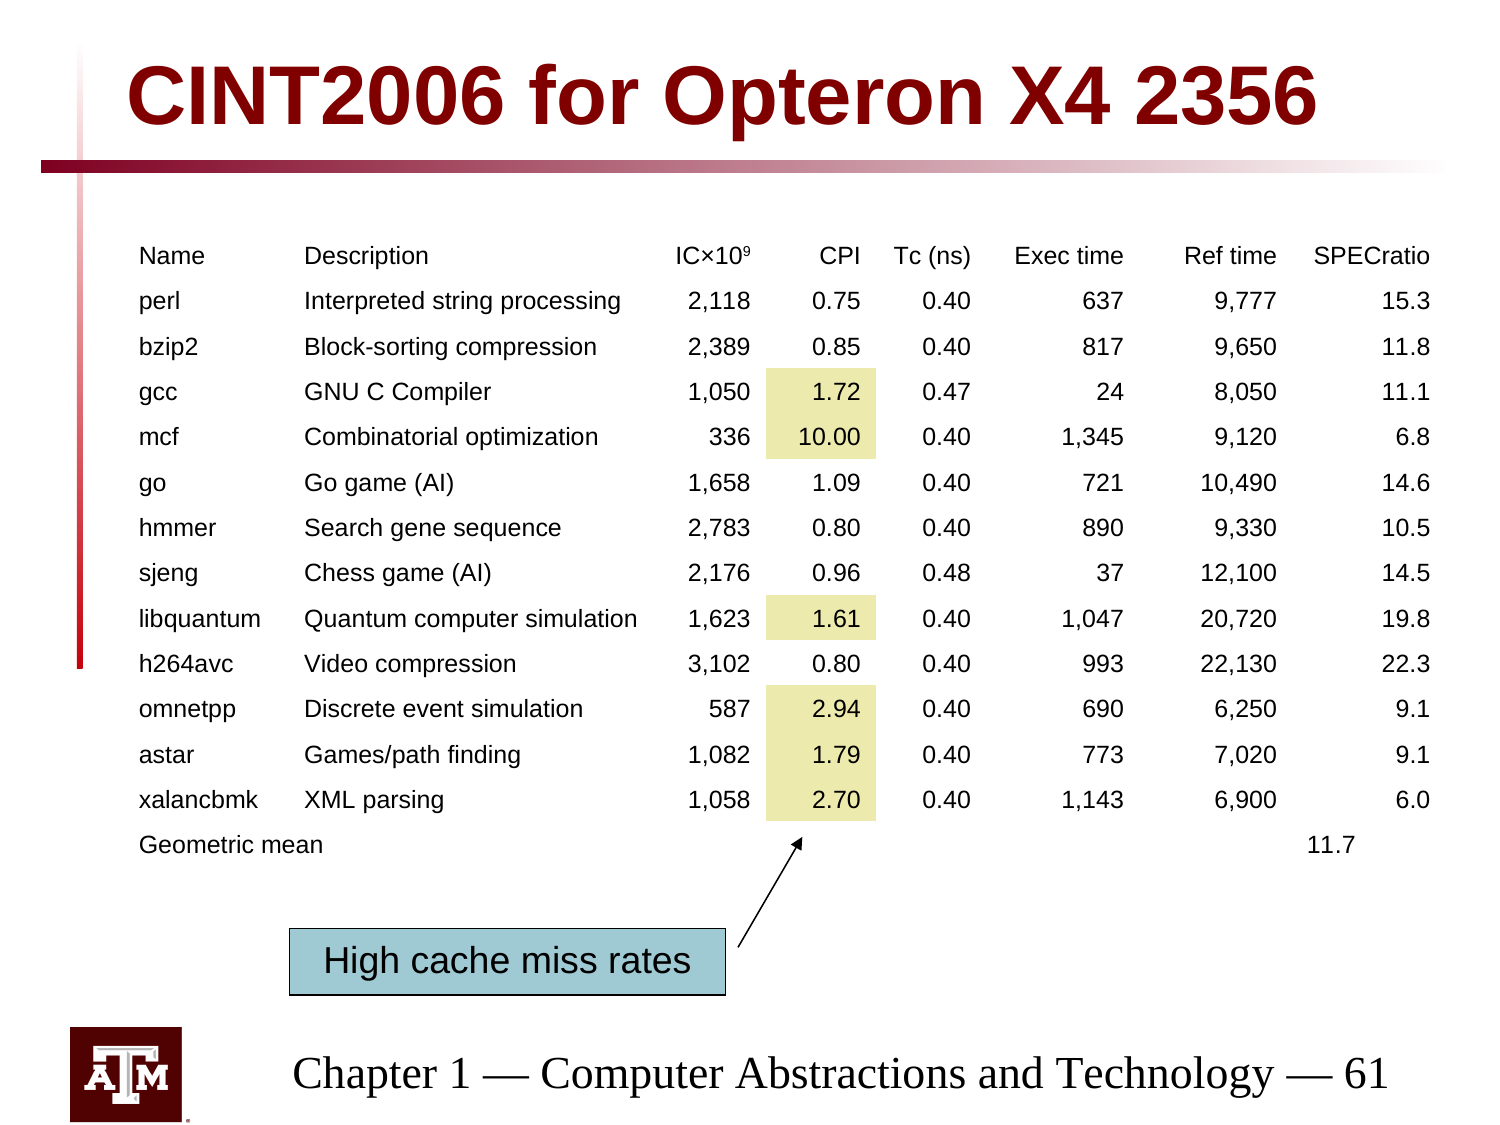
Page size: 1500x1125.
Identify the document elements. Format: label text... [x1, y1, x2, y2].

table_cell 890 [986, 504, 1139, 549]
table_cell 20,720 [1139, 595, 1292, 640]
table_cell 1.72 [766, 368, 876, 413]
table_cell 1,623 [655, 595, 766, 640]
table_cell 0.40 [876, 459, 986, 504]
table_cell Interpreted string processing [289, 277, 655, 323]
table_cell 37 [986, 549, 1139, 595]
table_cell 0.40 [876, 504, 986, 549]
table_cell 2.94 [766, 685, 876, 731]
table_header Ref time [1139, 232, 1292, 277]
table_cell 0.40 [876, 413, 986, 459]
table_cell hmmer [124, 504, 289, 549]
table_cell 773 [986, 731, 1139, 776]
table_cell 0.85 [766, 323, 876, 368]
table_cell 0.40 [876, 277, 986, 323]
table_cell astar [124, 731, 289, 776]
table_cell 10,490 [1139, 459, 1292, 504]
table_cell 0.48 [876, 549, 986, 595]
table_cell 721 [986, 459, 1139, 504]
table_cell 0.80 [766, 504, 876, 549]
table_cell 2,389 [655, 323, 766, 368]
table_header IC×109 [655, 232, 766, 277]
table_cell xalancbmk [124, 776, 289, 821]
table_cell 9.1 [1292, 731, 1445, 776]
table_cell 10.5 [1292, 504, 1445, 549]
table_cell 9,777 [1139, 277, 1292, 323]
table_cell 0.40 [876, 595, 986, 640]
table_cell 1.79 [766, 731, 876, 776]
table_header SPECratio [1292, 232, 1445, 277]
table_cell 19.8 [1292, 595, 1445, 640]
table_cell 15.3 [1292, 277, 1445, 323]
table_cell 0.40 [876, 685, 986, 731]
table_cell 7,020 [1139, 731, 1292, 776]
table_cell Geometric mean [124, 821, 1292, 867]
table_cell 690 [986, 685, 1139, 731]
table_cell 11.1 [1292, 368, 1445, 413]
table_cell 9,650 [1139, 323, 1292, 368]
table_cell 0.40 [876, 323, 986, 368]
table_cell 14.5 [1292, 549, 1445, 595]
table_cell Chess game (AI) [289, 549, 655, 595]
table_cell Search gene sequence [289, 504, 655, 549]
table_cell 14.6 [1292, 459, 1445, 504]
table_cell 587 [655, 685, 766, 731]
table_cell Go game (AI) [289, 459, 655, 504]
table_cell 1,047 [986, 595, 1139, 640]
table_cell 993 [986, 640, 1139, 685]
table_header CPI [766, 232, 876, 277]
table_cell 6.8 [1292, 413, 1445, 459]
table_cell 11.8 [1292, 323, 1445, 368]
table_cell 2,176 [655, 549, 766, 595]
table_cell Combinatorial optimization [289, 413, 655, 459]
table_cell 6.0 [1292, 776, 1445, 821]
table_cell GNU C Compiler [289, 368, 655, 413]
table_cell 9,120 [1139, 413, 1292, 459]
table_cell 817 [986, 323, 1139, 368]
table_cell 3,102 [655, 640, 766, 685]
table_cell mcf [124, 413, 289, 459]
table_cell 0.40 [876, 640, 986, 685]
table_cell omnetpp [124, 685, 289, 731]
table_cell 2,118 [655, 277, 766, 323]
table_cell 1,058 [655, 776, 766, 821]
table_header Description [289, 232, 655, 277]
table_cell 12,100 [1139, 549, 1292, 595]
table_cell Games/path finding [289, 731, 655, 776]
table_cell 0.40 [876, 776, 986, 821]
table_cell 1,143 [986, 776, 1139, 821]
table_cell 9,330 [1139, 504, 1292, 549]
table_cell 1,345 [986, 413, 1139, 459]
table_cell 2.70 [766, 776, 876, 821]
table_cell 11.7 [1292, 821, 1445, 867]
table_cell Block-sorting compression [289, 323, 655, 368]
table_cell libquantum [124, 595, 289, 640]
table_cell 1,658 [655, 459, 766, 504]
table_cell Quantum computer simulation [289, 595, 655, 640]
table_cell gcc [124, 368, 289, 413]
table_cell h264avc [124, 640, 289, 685]
table_cell 0.75 [766, 277, 876, 323]
table_cell 336 [655, 413, 766, 459]
table_cell 0.96 [766, 549, 876, 595]
table_cell 9.1 [1292, 685, 1445, 731]
table_cell 22.3 [1292, 640, 1445, 685]
table_cell 637 [986, 277, 1139, 323]
picture [60, 1023, 196, 1125]
table_cell 0.40 [876, 731, 986, 776]
table_cell 6,900 [1139, 776, 1292, 821]
table_cell go [124, 459, 289, 504]
table_cell 2,783 [655, 504, 766, 549]
table_header Name [124, 232, 289, 277]
table_cell XML parsing [289, 776, 655, 821]
table_cell perl [124, 277, 289, 323]
table_cell 1.61 [766, 595, 876, 640]
title CINT2006 for Opteron X4 2356 [112, 33, 1468, 149]
table_cell 10.00 [766, 413, 876, 459]
table_cell 6,250 [1139, 685, 1292, 731]
table_cell Discrete event simulation [289, 685, 655, 731]
table_cell 1,050 [655, 368, 766, 413]
table_cell Video compression [289, 640, 655, 685]
table_cell 1.09 [766, 459, 876, 504]
text_box High cache miss rates [289, 929, 726, 995]
table_cell 22,130 [1139, 640, 1292, 685]
table_header Exec time [986, 232, 1139, 277]
table_cell 0.80 [766, 640, 876, 685]
table_header Tc (ns) [876, 232, 986, 277]
table_cell bzip2 [124, 323, 289, 368]
table_cell 8,050 [1139, 368, 1292, 413]
table_cell 0.47 [876, 368, 986, 413]
table_cell 1,082 [655, 731, 766, 776]
table_cell 24 [986, 368, 1139, 413]
table_cell sjeng [124, 549, 289, 595]
